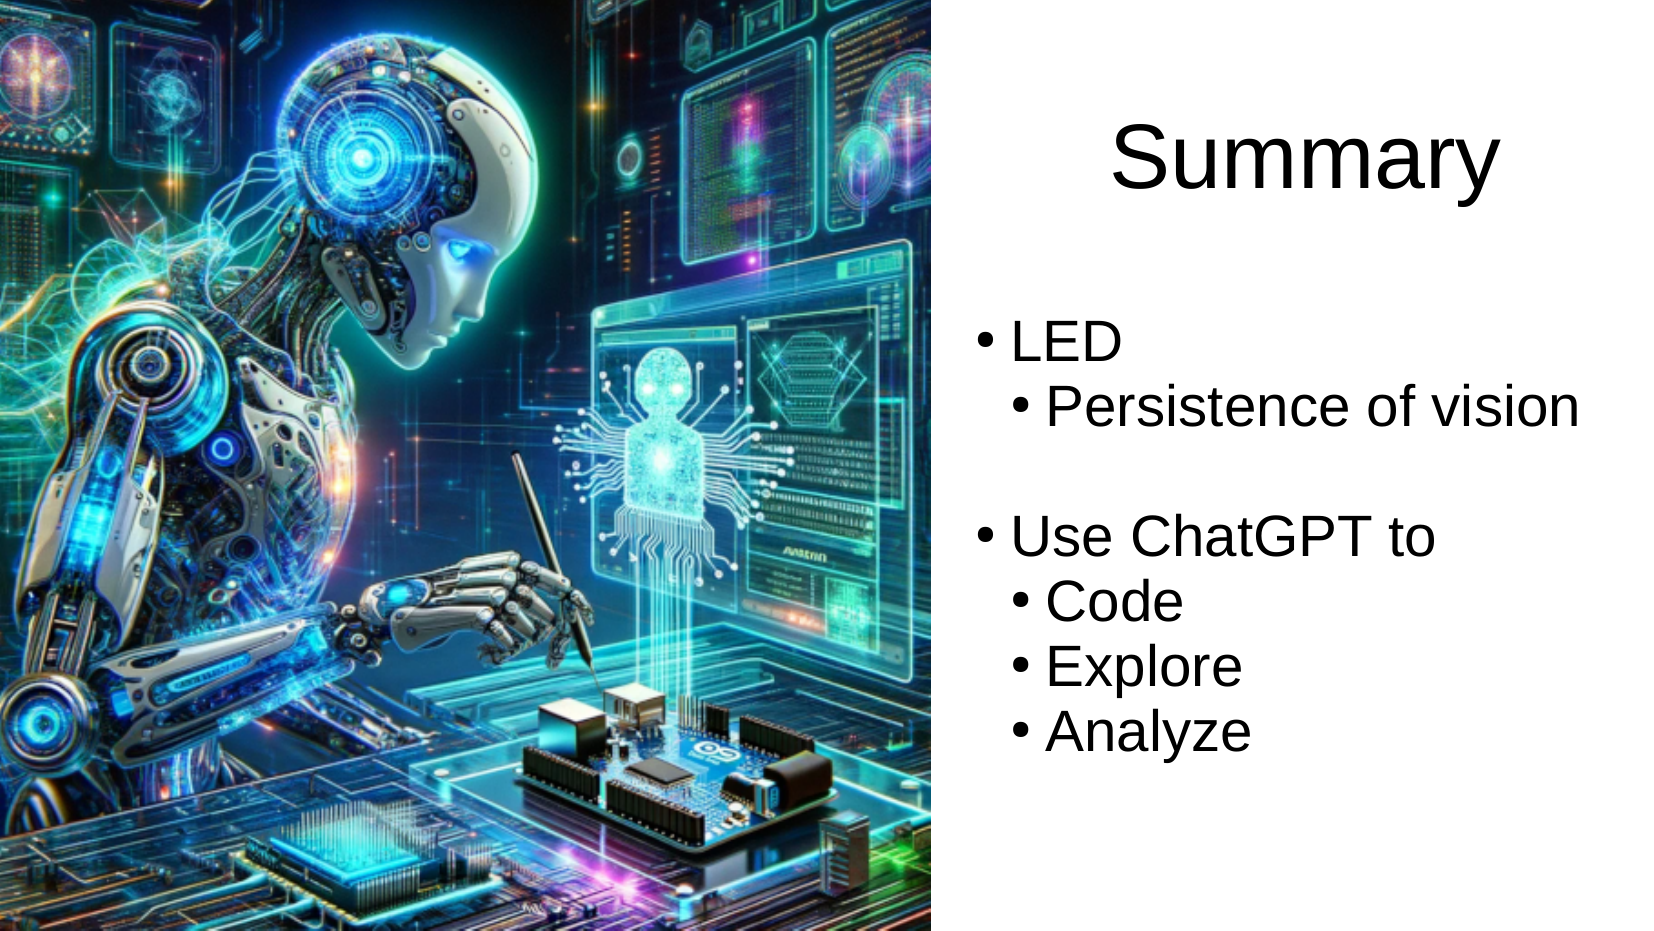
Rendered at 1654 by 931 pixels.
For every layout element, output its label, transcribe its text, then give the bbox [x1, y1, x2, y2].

subtitle LED Persistence of vision Use ChatGPT to Code Explore Analyze [975, 217, 1613, 855]
title Summary [936, 53, 1651, 259]
picture [0, 0, 931, 931]
